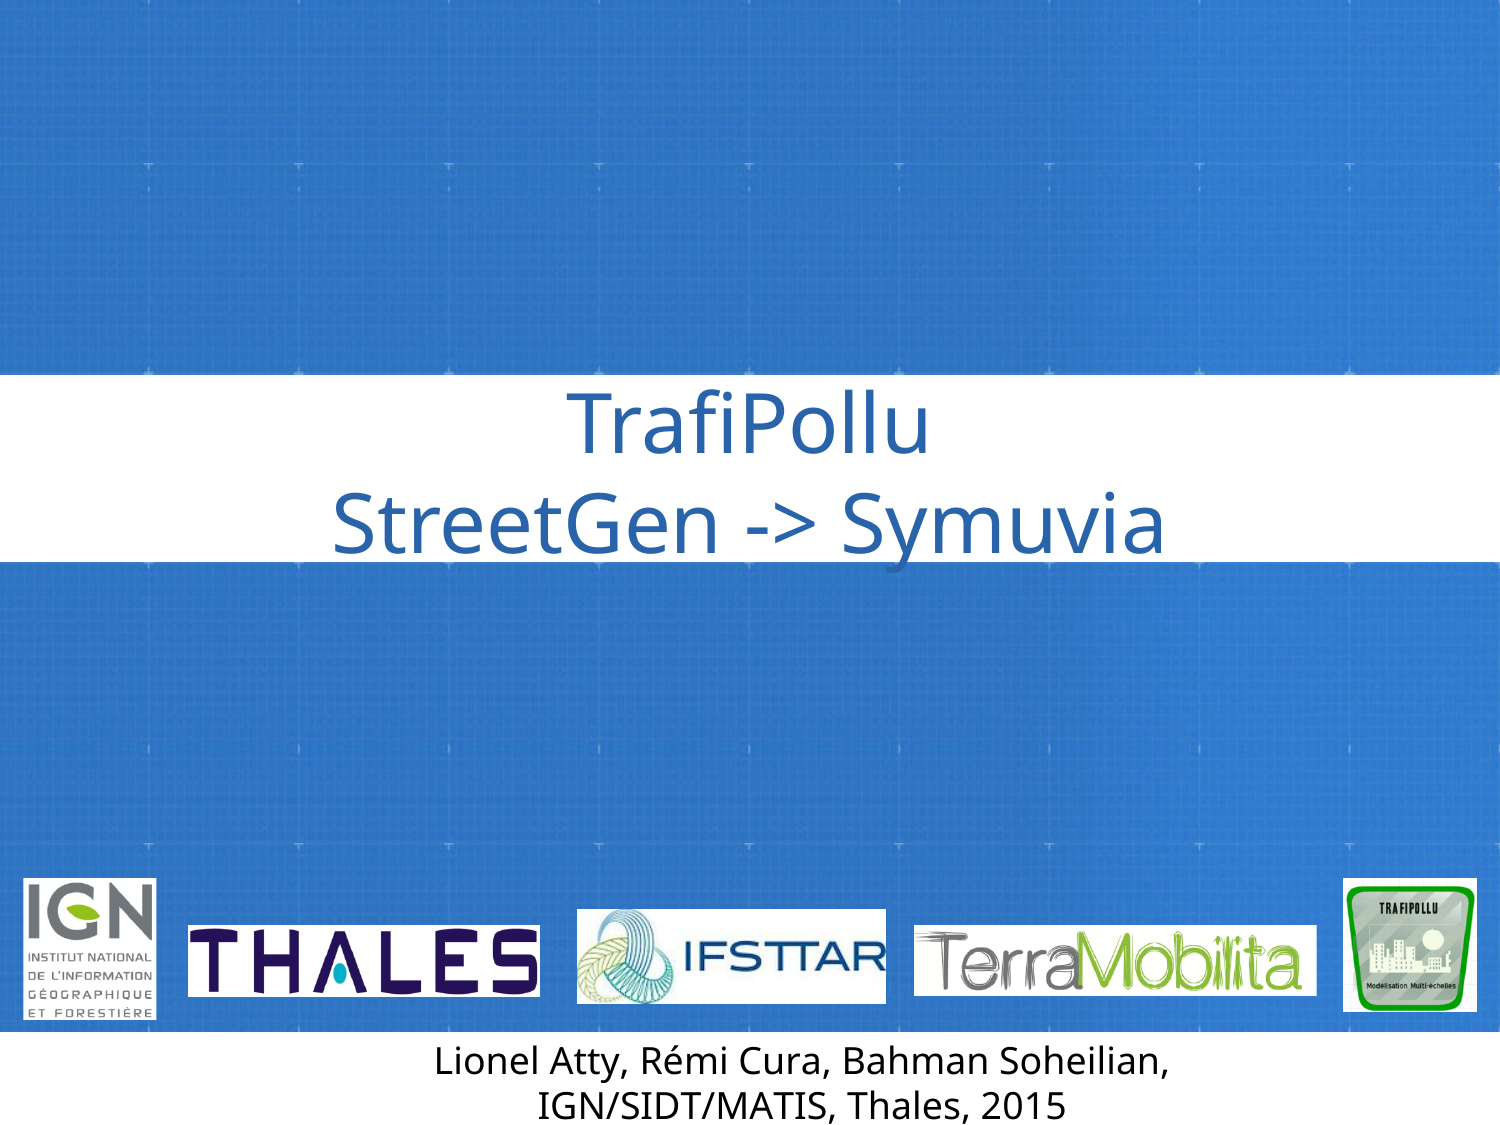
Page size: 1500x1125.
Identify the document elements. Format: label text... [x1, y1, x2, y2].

text_box Lionel Atty, Rémi Cura, Bahman Soheilian, IGN/SIDT/MATIS, Thales, 2015 [210, 1028, 1394, 1125]
picture [0, 562, 1500, 1032]
title TrafiPollu StreetGen -> Symuvia [112, 349, 1388, 591]
picture [0, 0, 1500, 375]
